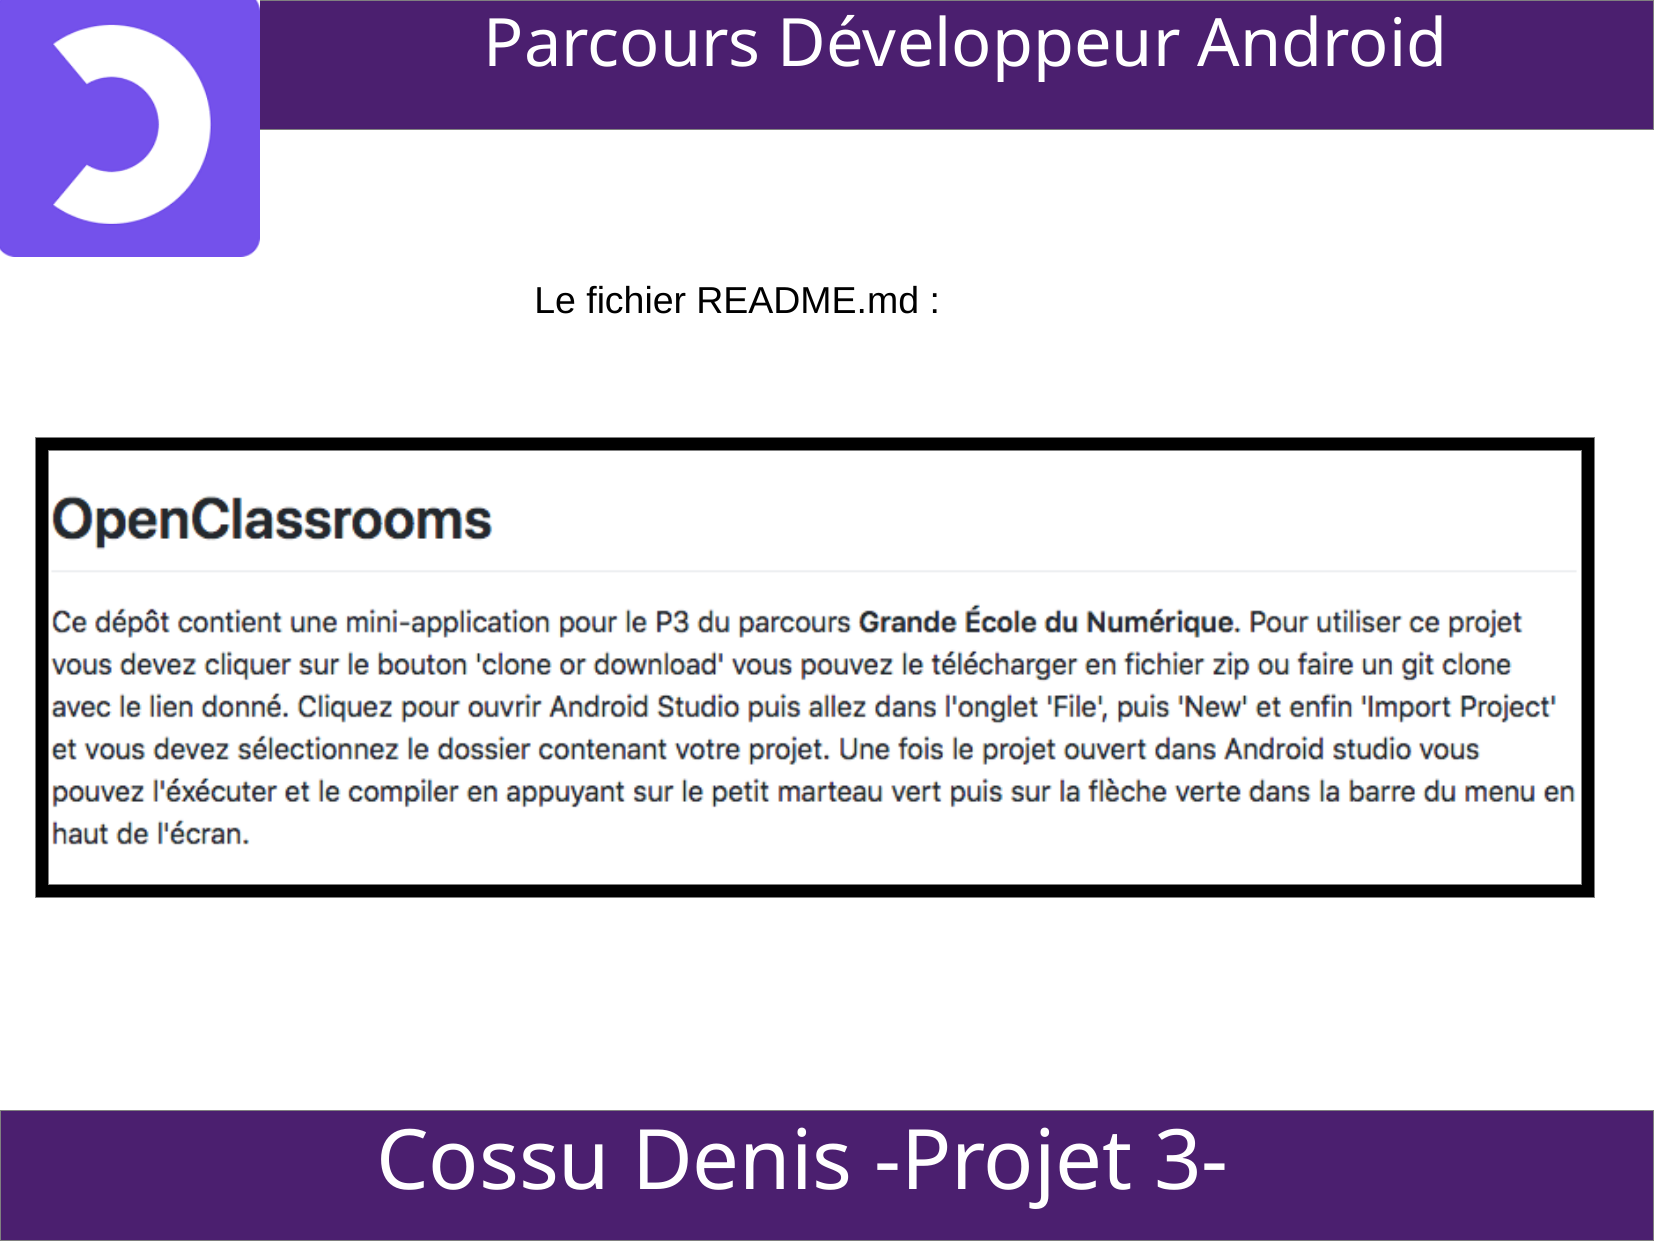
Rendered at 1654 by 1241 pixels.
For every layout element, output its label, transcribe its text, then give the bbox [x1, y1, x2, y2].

text_box [35, 437, 1595, 898]
picture [49, 486, 1581, 876]
picture [0, 0, 260, 257]
text_box Le fichier README.md : [519, 271, 1536, 371]
